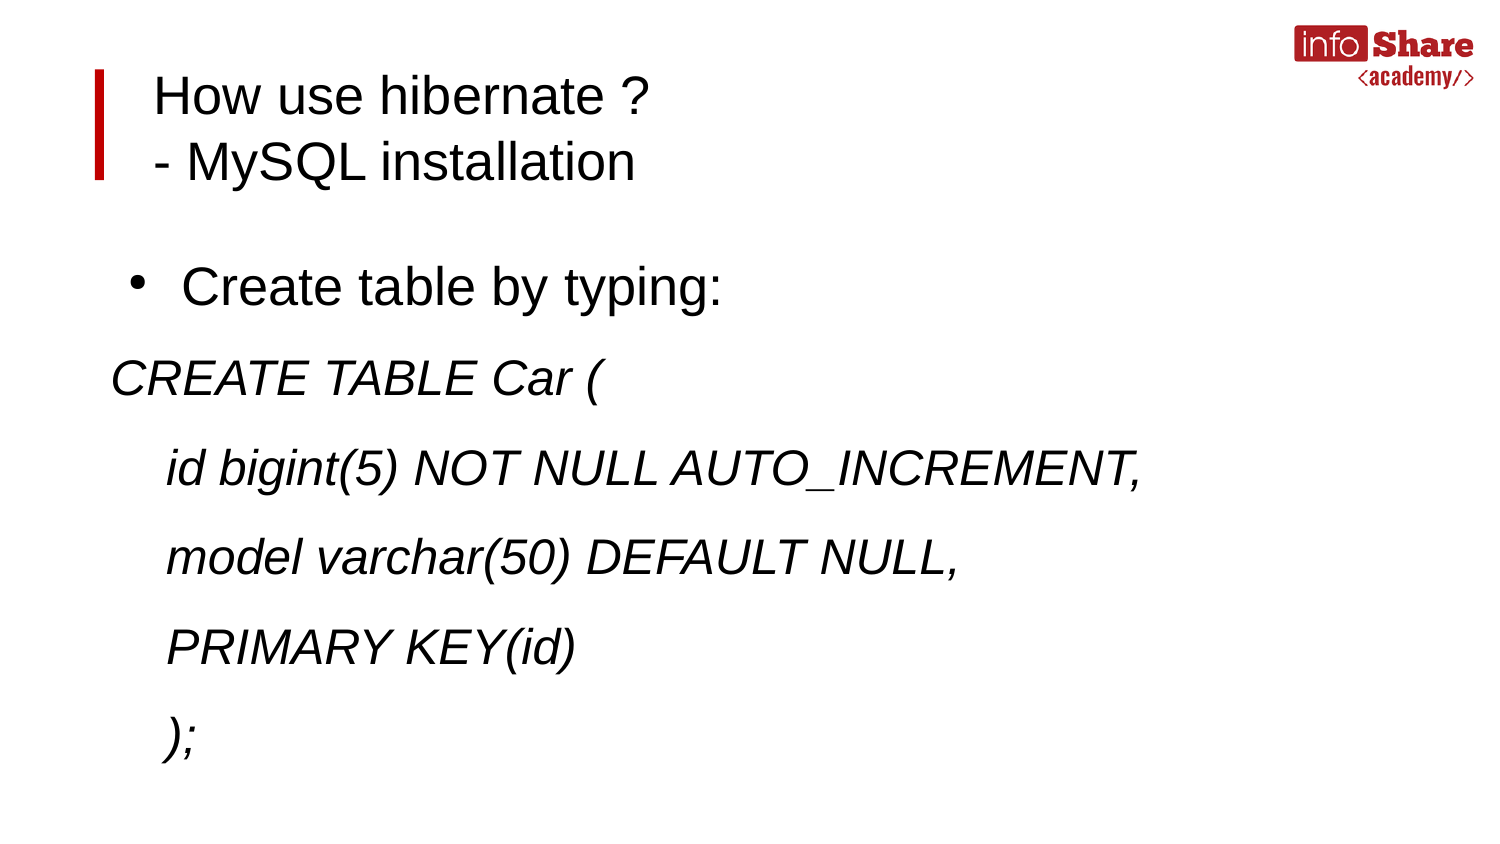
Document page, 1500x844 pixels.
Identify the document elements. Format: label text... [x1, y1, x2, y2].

picture [1267, 0, 1500, 117]
list Create table by typing: CREATE TABLE Car ( id bigint(5) NOT NULL AUTO_INCREMENT, model varchar(50) DEFAULT NULL, PRIMARY KEY(id) ); [95, 236, 1453, 753]
title How use hibernate ? - MySQL installation [138, 45, 668, 187]
